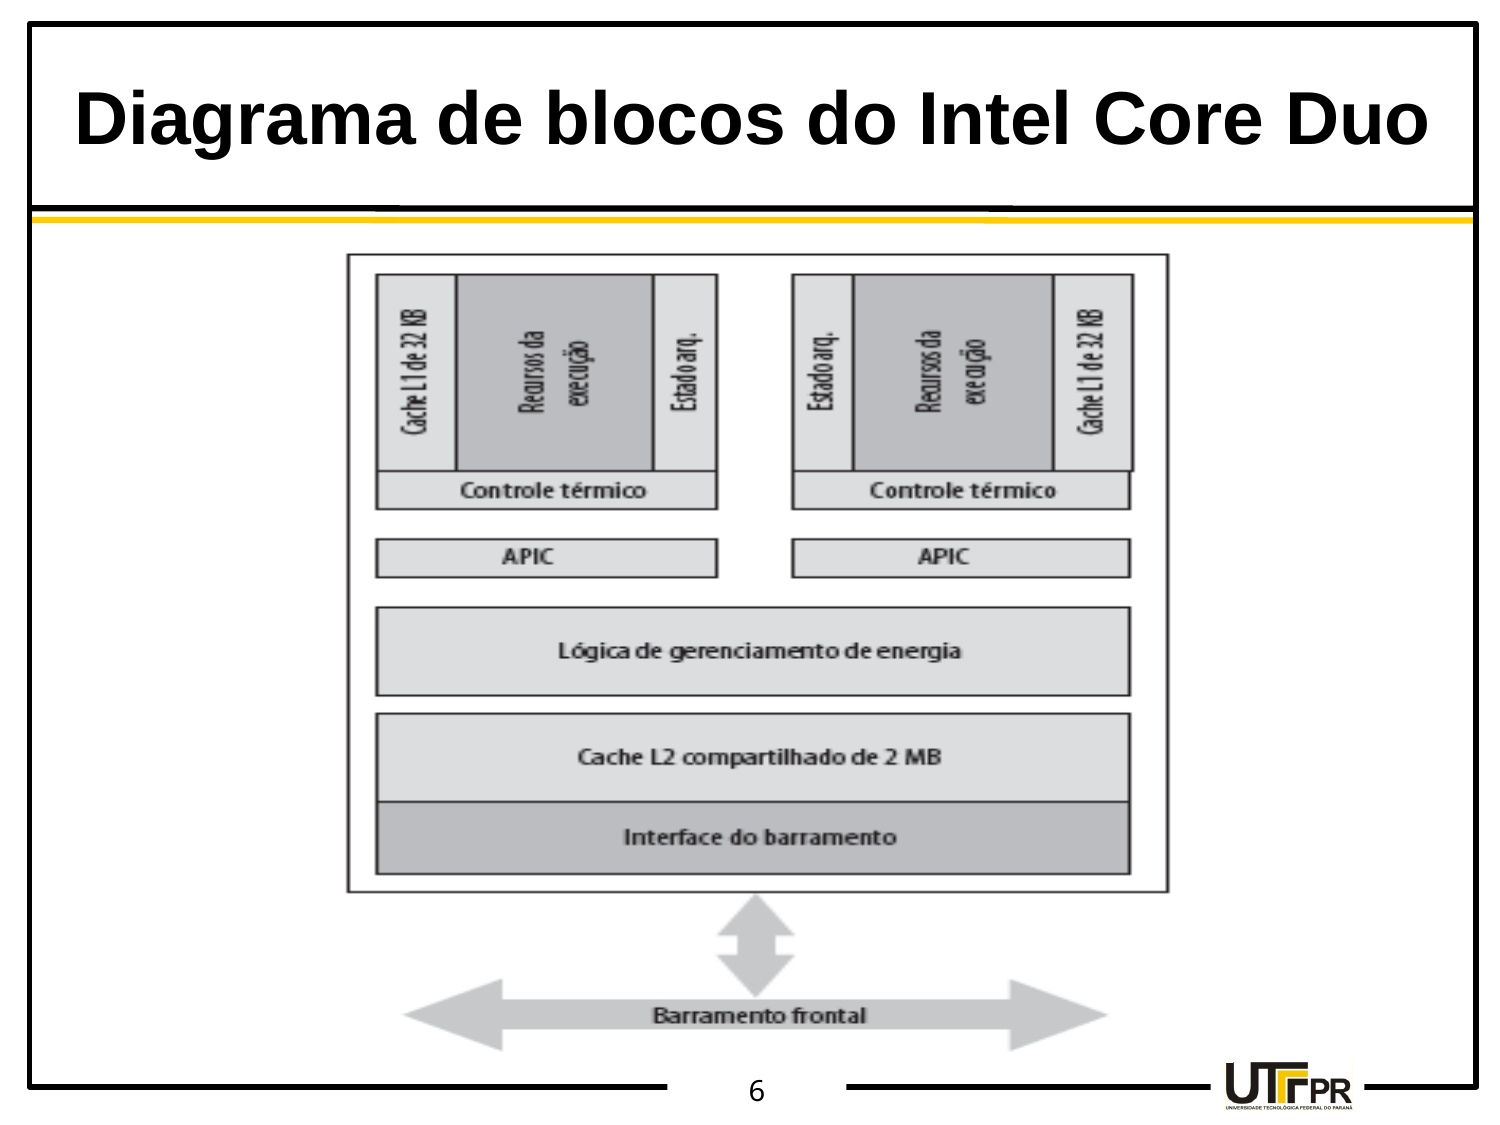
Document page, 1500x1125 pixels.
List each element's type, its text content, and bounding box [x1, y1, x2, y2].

title Diagrama de blocos do Intel Core Duo [29, 47, 1477, 195]
picture [278, 236, 1353, 1110]
